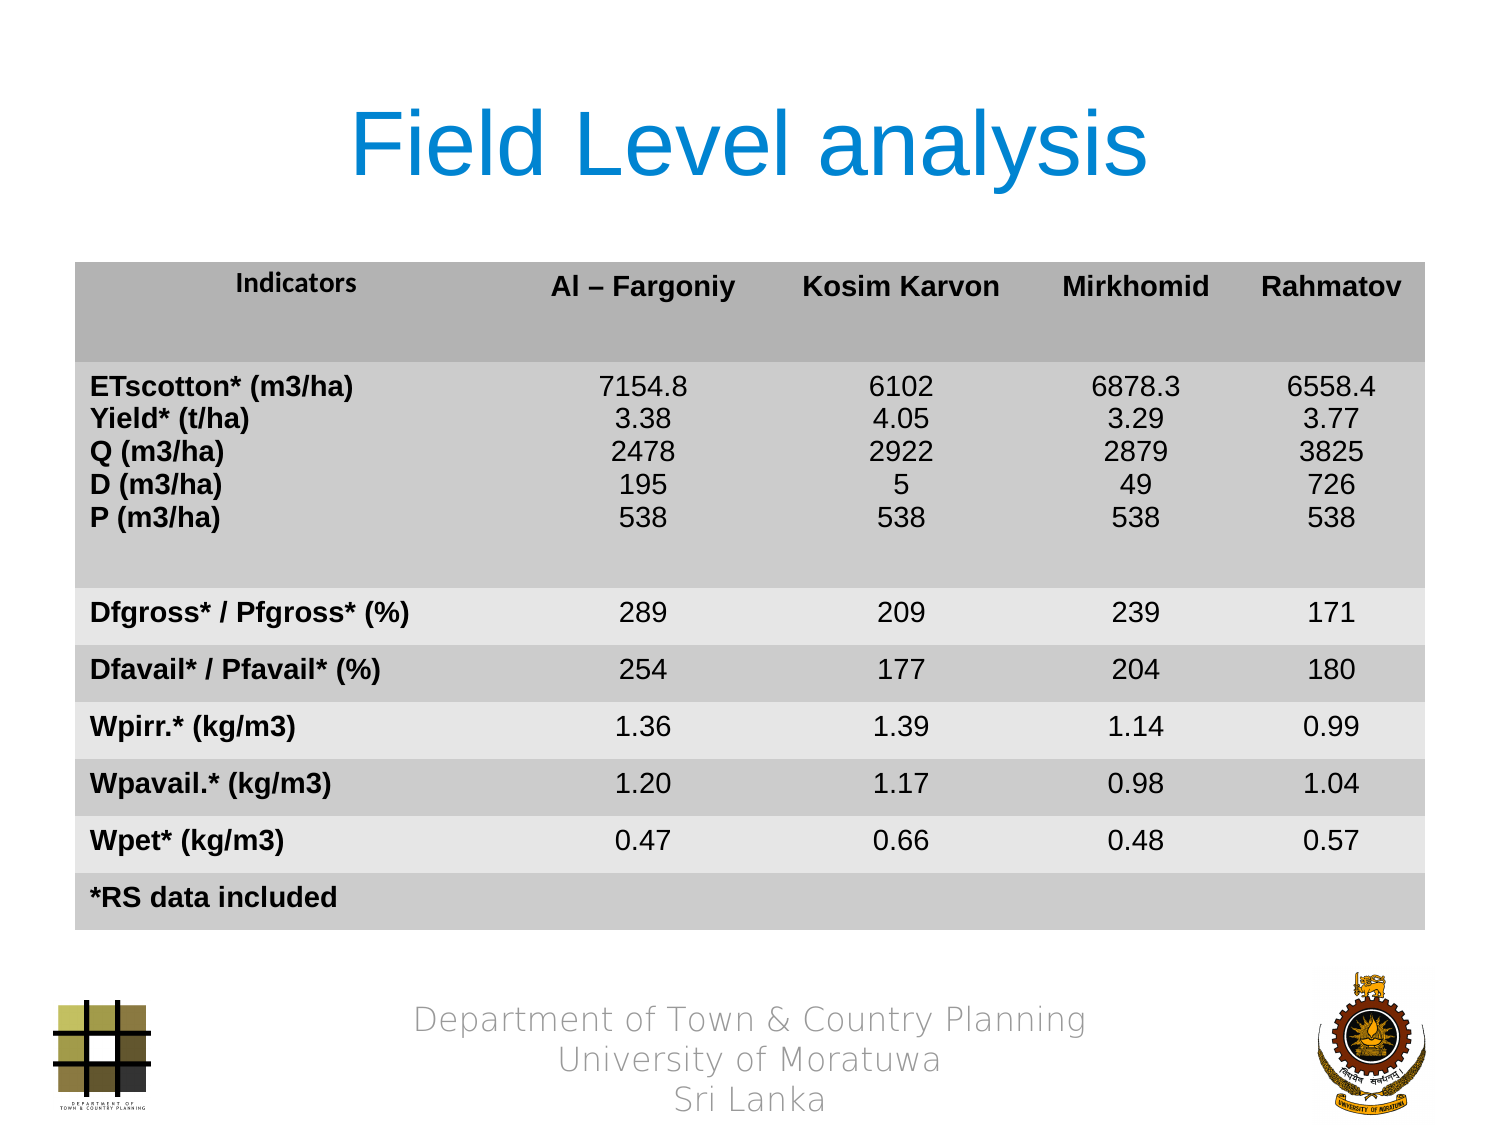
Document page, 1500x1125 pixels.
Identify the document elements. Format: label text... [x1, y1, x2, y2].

table_cell 1.36 [518, 702, 769, 759]
table_cell Wpet* (kg/m3) [75, 816, 518, 873]
table_cell [769, 873, 1034, 930]
table_cell 0.66 [769, 816, 1034, 873]
table_cell 6558.4 3.77 3825 726 538 [1238, 362, 1425, 588]
table_cell 7154.8 3.38 2478 195 538 [518, 362, 769, 588]
table_cell *RS data included [75, 873, 518, 930]
table_cell 1.39 [769, 702, 1034, 759]
table_header Mirkhomid [1034, 262, 1238, 362]
table_cell 1.20 [518, 759, 769, 816]
table_cell 209 [769, 588, 1034, 645]
title Field Level analysis [75, 45, 1426, 233]
picture [1312, 966, 1435, 1125]
table_header Indicators [75, 262, 518, 362]
table_cell 0.48 [1034, 816, 1238, 873]
table_header Kosim Karvon [769, 262, 1034, 362]
table_cell 6878.3 3.29 2879 49 538 [1034, 362, 1238, 588]
table_cell Dfgross* / Pfgross* (%) [75, 588, 518, 645]
table_cell 1.04 [1238, 759, 1425, 816]
table_cell ETscotton* (m3/ha) Yield* (t/ha) Q (m3/ha) D (m3/ha) P (m3/ha) [75, 362, 518, 588]
table_cell 0.98 [1034, 759, 1238, 816]
table_cell 180 [1238, 645, 1425, 702]
table_cell [1238, 873, 1425, 930]
table_cell 6102 4.05 2922 5 538 [769, 362, 1034, 588]
table_cell 289 [518, 588, 769, 645]
table_cell 0.99 [1238, 702, 1425, 759]
table_header Al – Fargoniy [518, 262, 769, 362]
table_cell 1.17 [769, 759, 1034, 816]
table_cell 1.14 [1034, 702, 1238, 759]
table_cell 204 [1034, 645, 1238, 702]
table_cell Wpirr.* (kg/m3) [75, 702, 518, 759]
table_cell 171 [1238, 588, 1425, 645]
picture [53, 1000, 151, 1110]
table_cell Wpavail.* (kg/m3) [75, 759, 518, 816]
table_cell 239 [1034, 588, 1238, 645]
table_cell 177 [769, 645, 1034, 702]
table_cell [1034, 873, 1238, 930]
table_cell 0.47 [518, 816, 769, 873]
table_cell Dfavail* / Pfavail* (%) [75, 645, 518, 702]
table_cell 254 [518, 645, 769, 702]
table_cell 0.57 [1238, 816, 1425, 873]
table_header Rahmatov [1238, 262, 1425, 362]
table_cell [518, 873, 769, 930]
